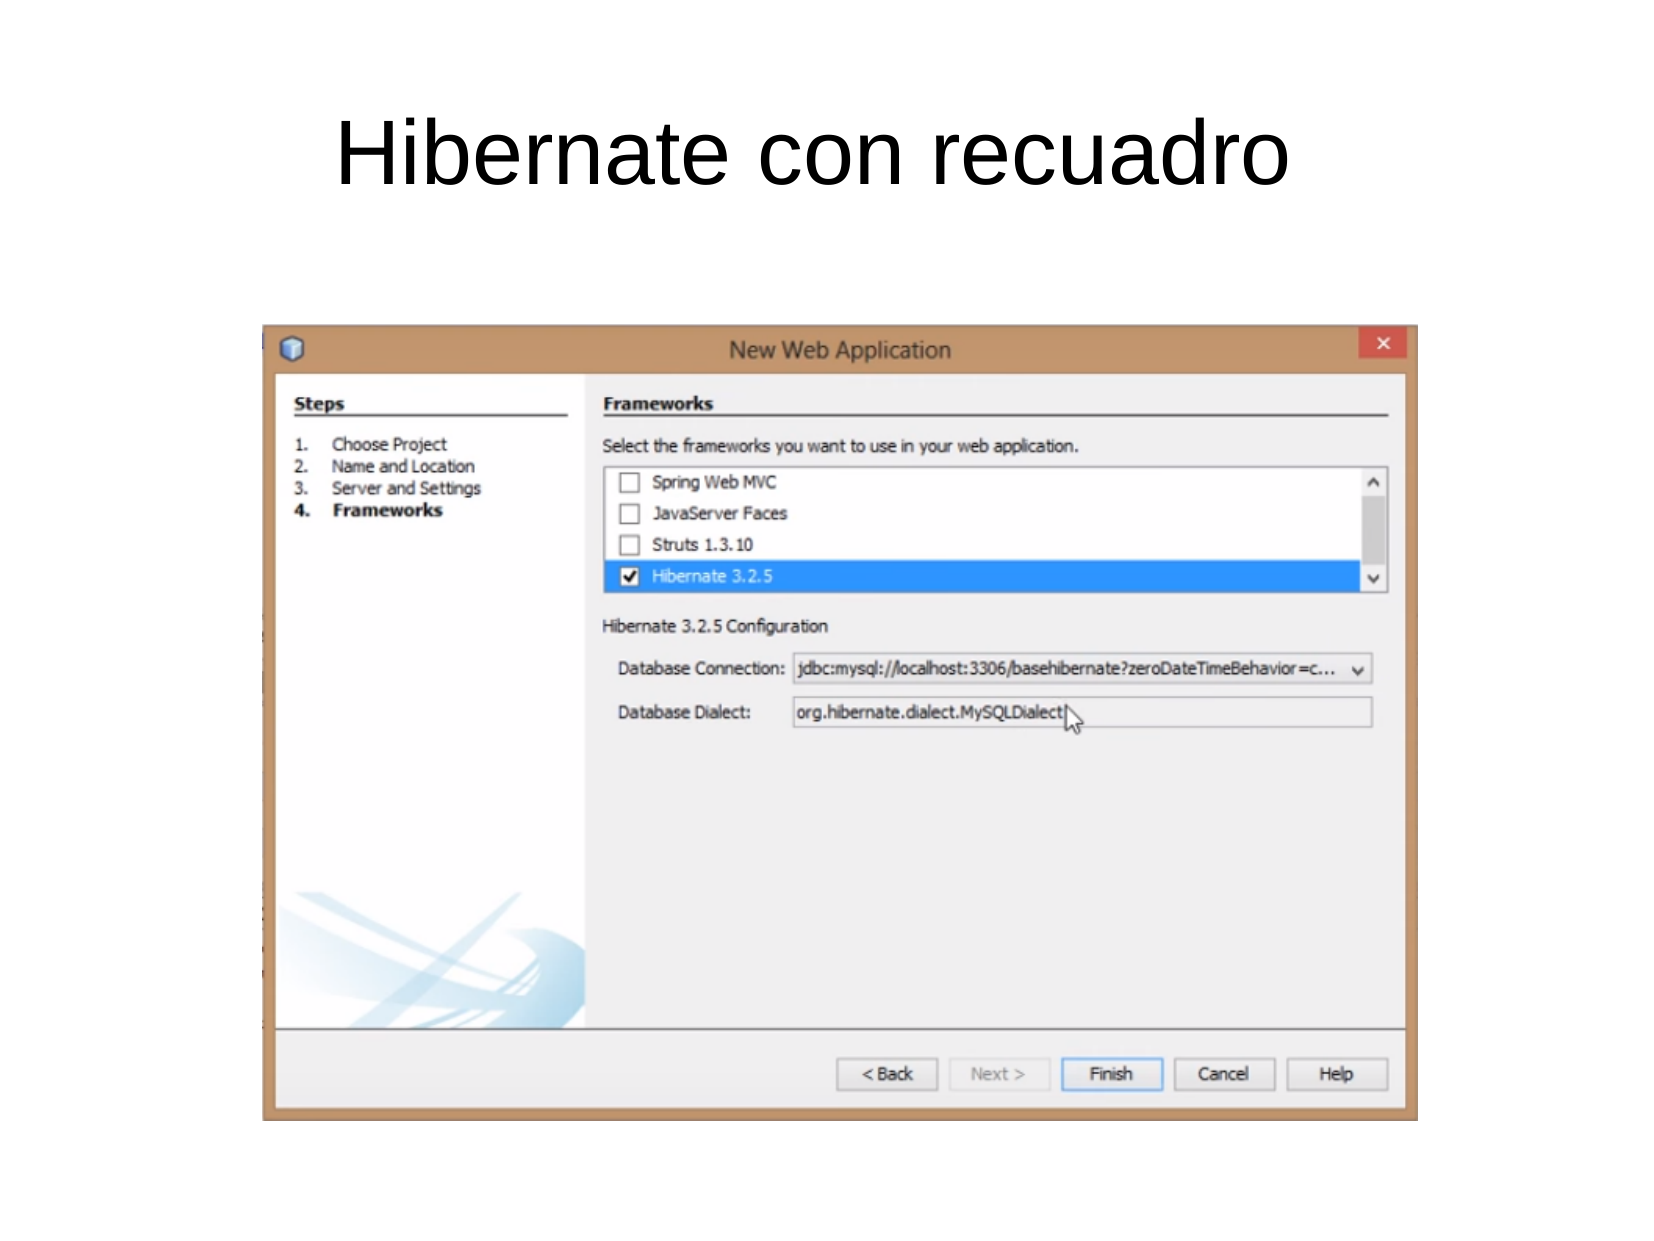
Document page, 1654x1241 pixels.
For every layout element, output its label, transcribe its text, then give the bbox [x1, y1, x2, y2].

picture [262, 324, 1418, 1121]
title Hibernate con recuadro [82, 49, 1571, 257]
